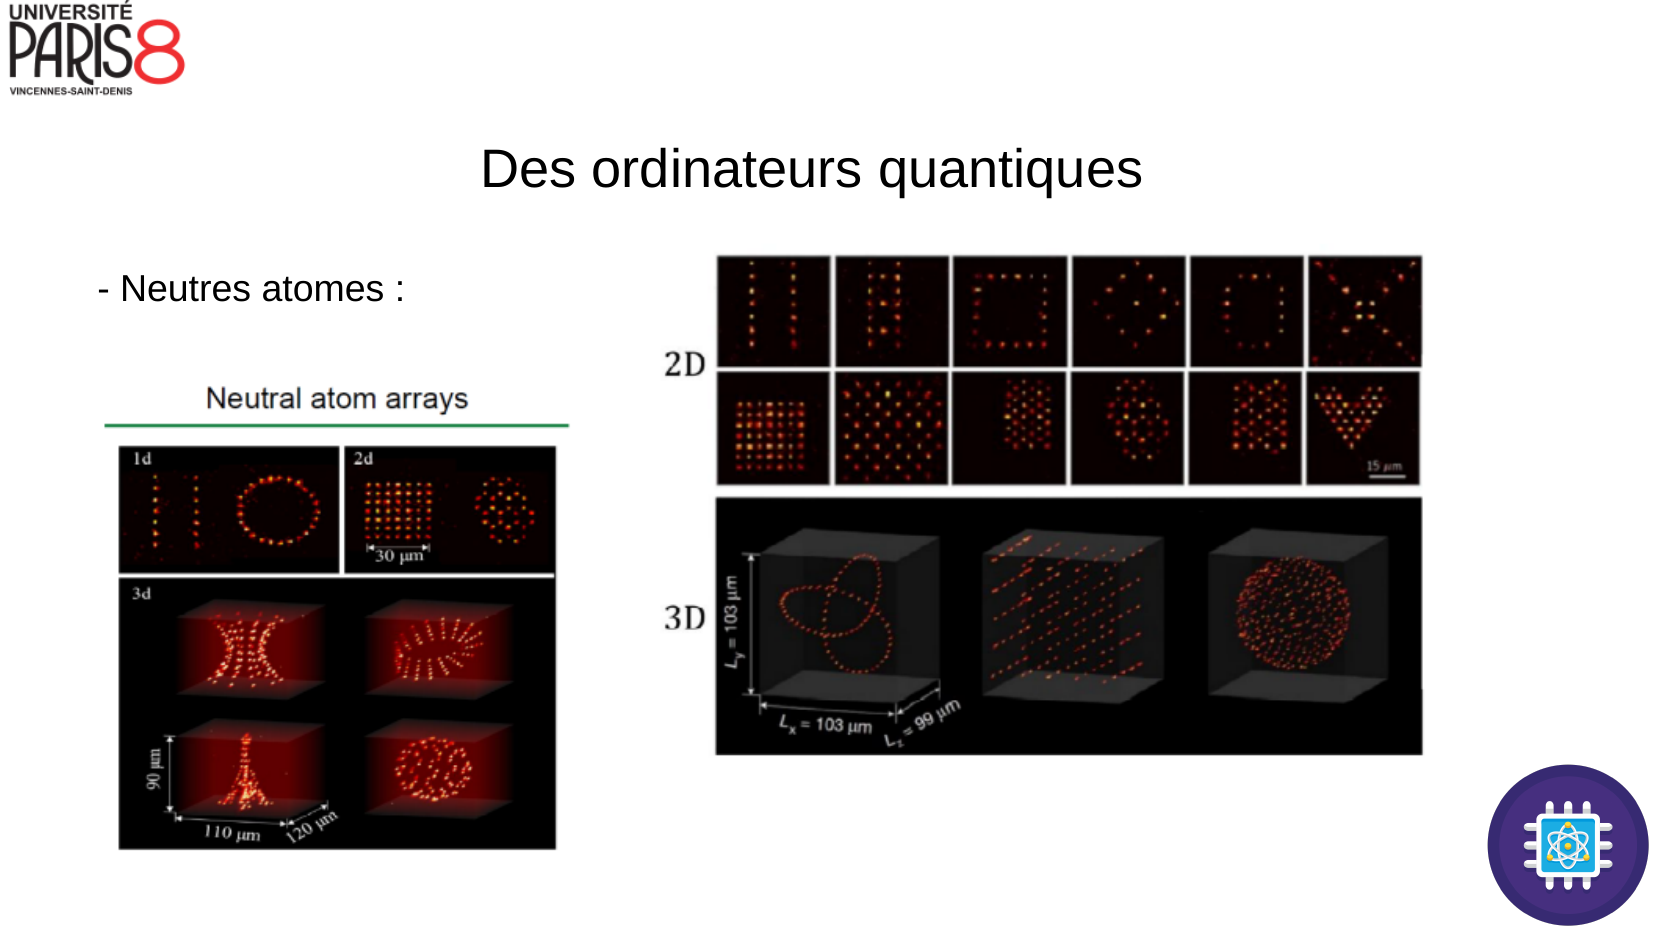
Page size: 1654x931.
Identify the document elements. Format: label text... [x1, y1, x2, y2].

picture [1482, 759, 1654, 931]
picture [86, 374, 592, 858]
subtitle - Neutres atomes : [86, 267, 1576, 808]
picture [656, 224, 1426, 768]
picture [0, 0, 192, 100]
title Des ordinateurs quantiques [86, 112, 1538, 226]
